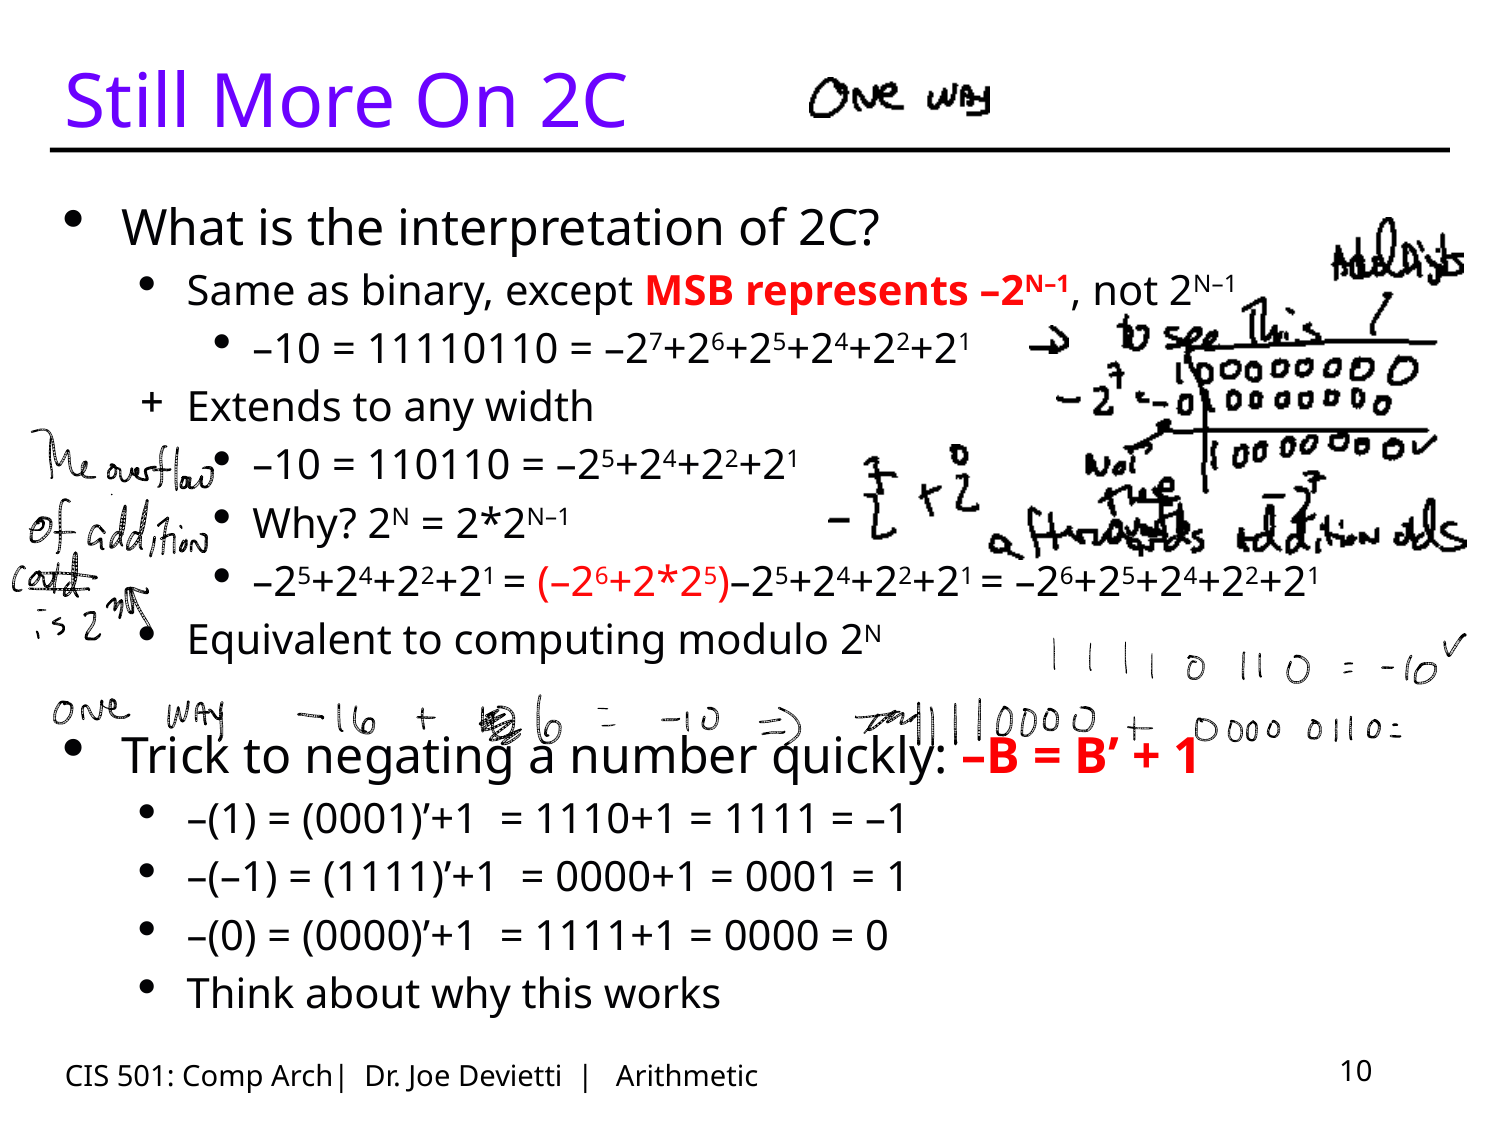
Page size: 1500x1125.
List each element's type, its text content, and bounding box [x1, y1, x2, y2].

picture [1123, 638, 1129, 677]
picture [756, 704, 804, 750]
picture [1304, 713, 1405, 745]
text_box Still More On 2C [49, 37, 1363, 150]
picture [1051, 634, 1057, 673]
picture [851, 695, 1099, 749]
picture [1149, 650, 1155, 682]
picture [595, 706, 611, 711]
text_box What is the interpretation of 2C? Same as binary, except MSB represents –2N–1, not 2N–1 –10 = 11110110 = –27+26+25+24+22+21 Extends to any width –10 = 110110 = –25+24+22+21 Why? 2N = 2*2N–1 –25+24+22+21 = (–26+2*25)–25+24+22+21 = –26+25+24+22+21 Equivalent to computing modulo 2N Trick to negating a number quickly: –B = B’ + 1 –(1) = (0001)’+1 = 1110+1 = 1111 = –1 –(–1) = (1111)’+1 = 0000+1 = 0001 = 1 –(0) = (0000)’+1 = 1111+1 = 0000 = 0 Think about why this works [49, 187, 1450, 1025]
picture [1184, 652, 1208, 683]
picture [1283, 652, 1313, 687]
picture [1124, 713, 1156, 744]
picture [1192, 714, 1284, 745]
picture [598, 722, 618, 728]
picture [1239, 648, 1265, 683]
picture [658, 704, 722, 735]
text_box <number> [1074, 1049, 1388, 1100]
picture [9, 425, 217, 644]
picture [1378, 630, 1470, 688]
picture [1341, 660, 1356, 676]
text_box CIS 501: Comp Arch| Dr. Joe Devietti | Arithmetic [49, 1049, 988, 1100]
picture [828, 217, 1467, 560]
picture [413, 704, 439, 733]
picture [293, 700, 378, 738]
picture [164, 697, 227, 745]
picture [1087, 639, 1094, 674]
picture [475, 691, 565, 749]
picture [50, 695, 134, 728]
picture [809, 77, 990, 118]
